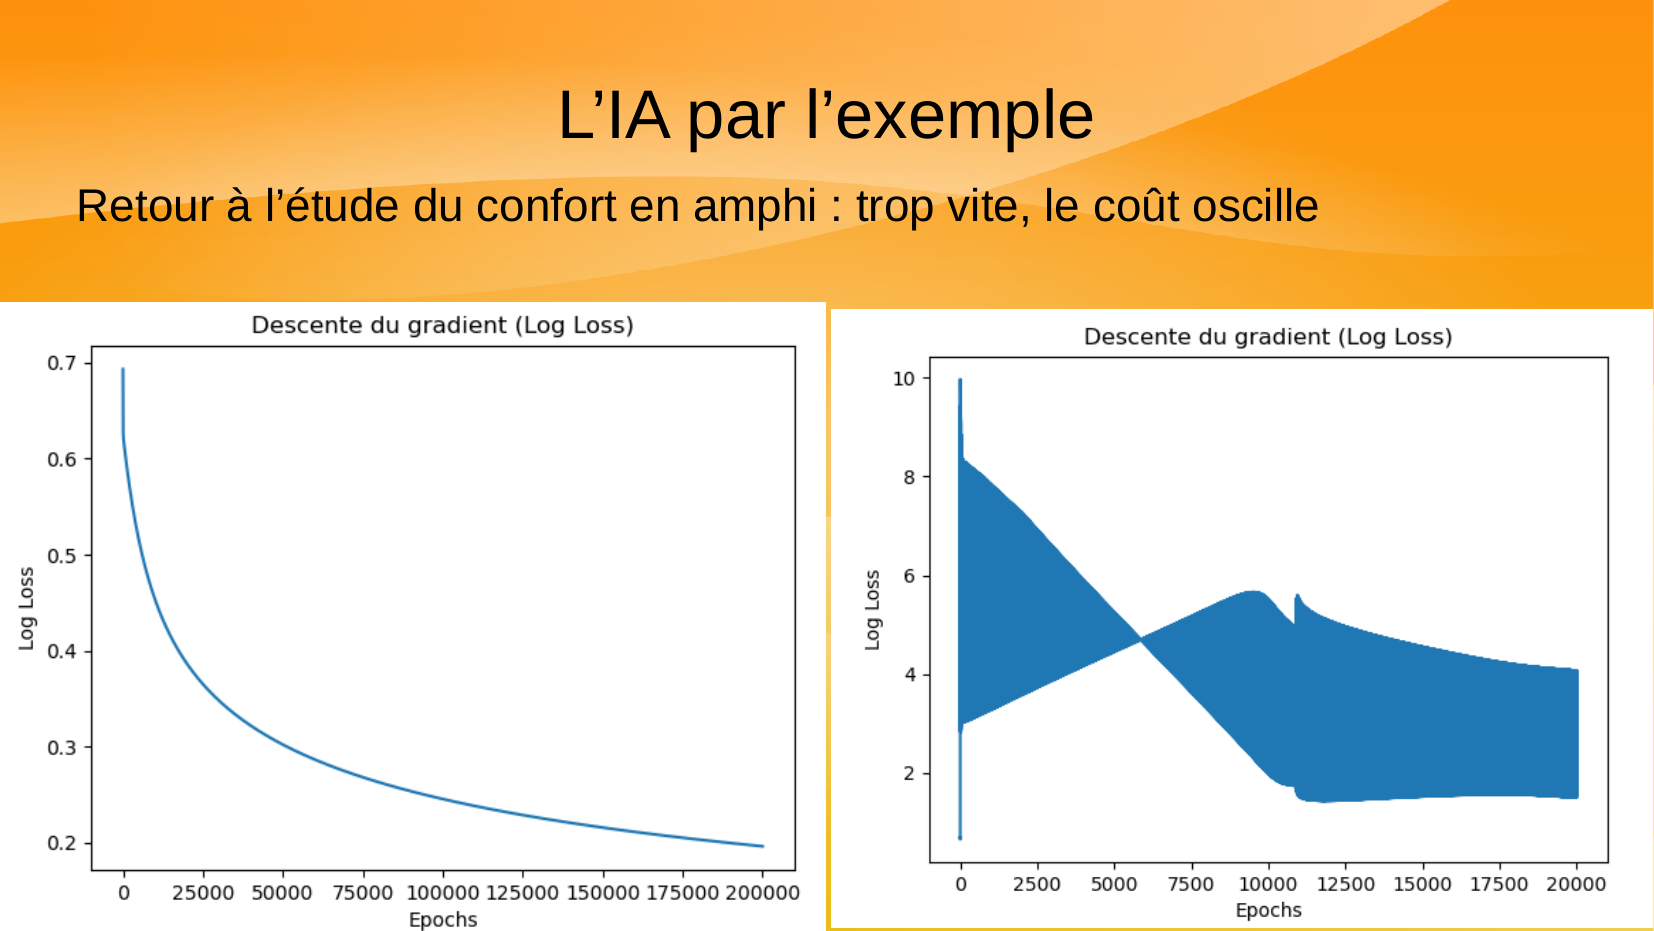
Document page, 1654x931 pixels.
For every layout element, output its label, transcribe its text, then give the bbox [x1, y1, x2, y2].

title L’IA par l’exemple [82, 37, 1571, 193]
picture [0, 0, 1654, 931]
subtitle Retour à l’étude du confort en amphi : trop vite, le coût oscille [76, 179, 1565, 928]
